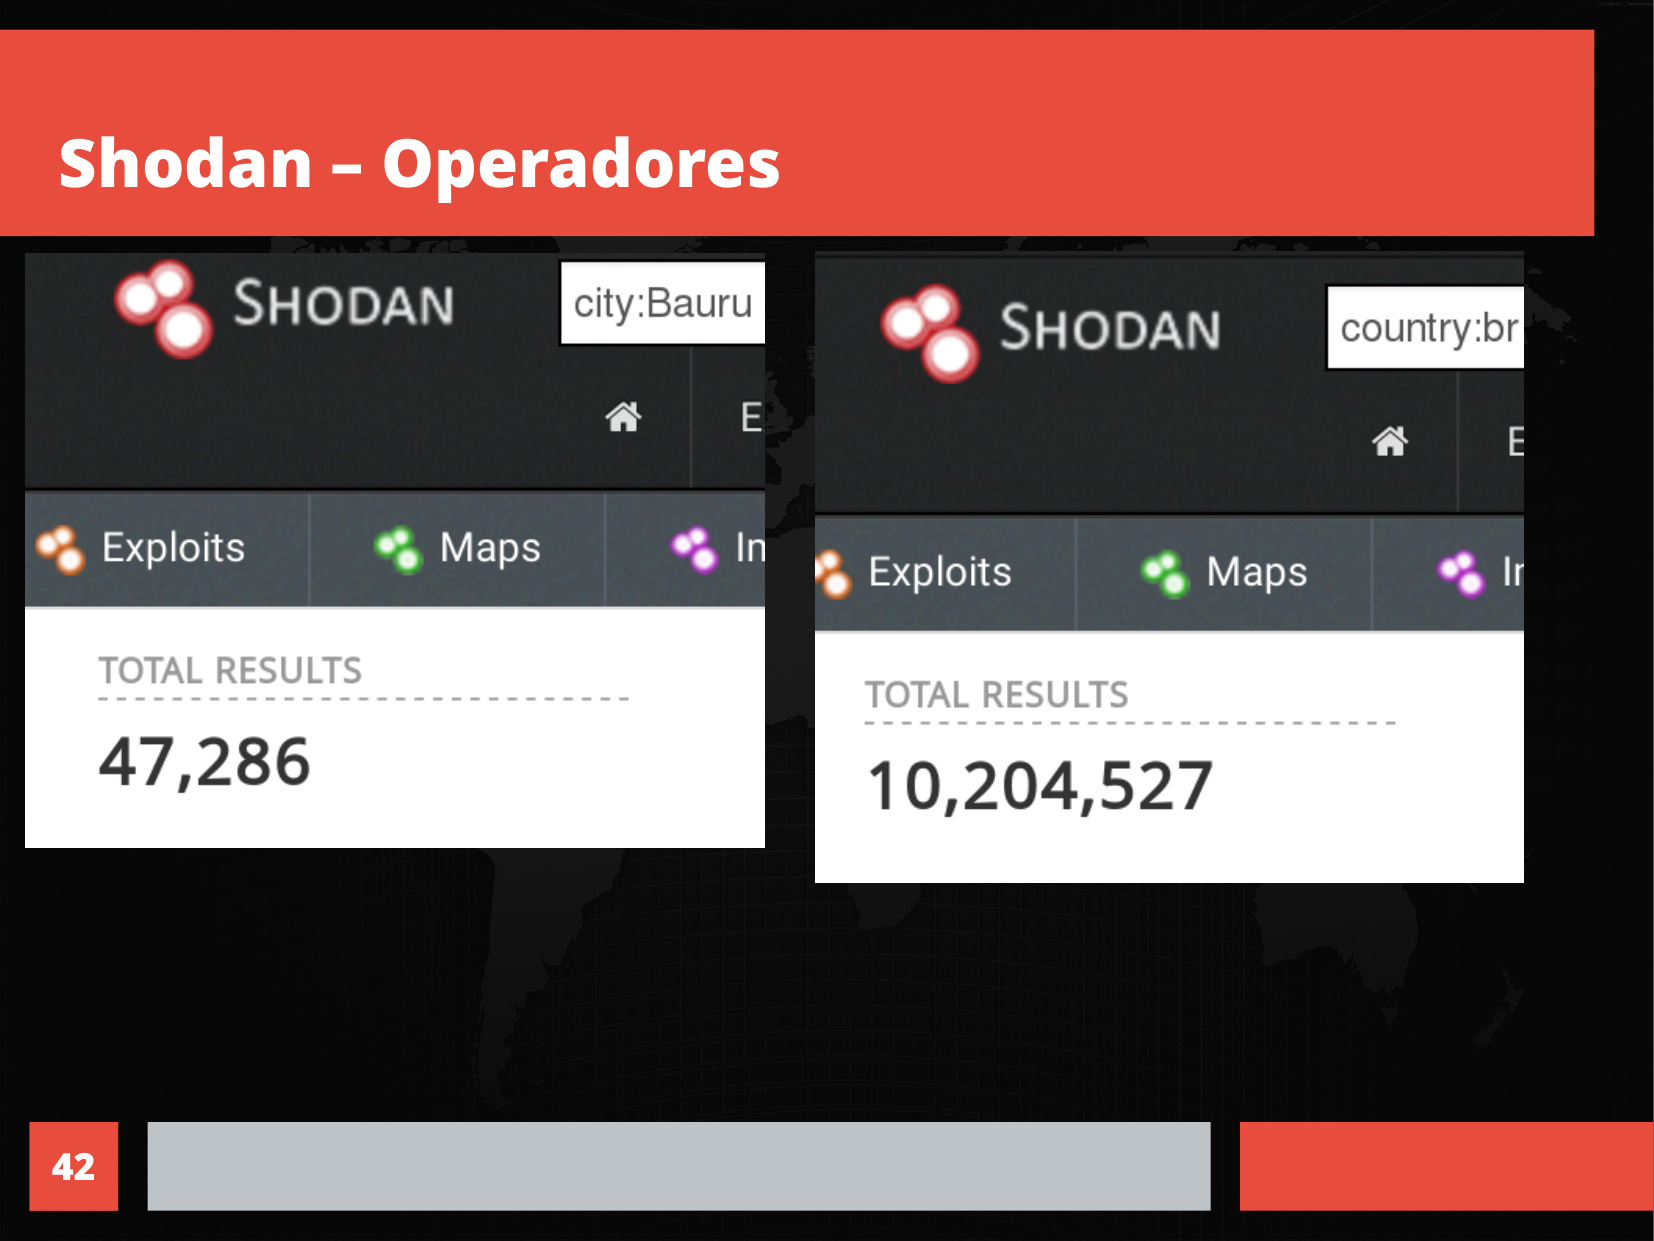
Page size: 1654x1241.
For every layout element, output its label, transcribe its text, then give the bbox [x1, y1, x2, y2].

picture [0, 0, 1654, 1241]
title Shodan – Operadores [59, 59, 1595, 207]
list [59, 324, 1565, 1093]
